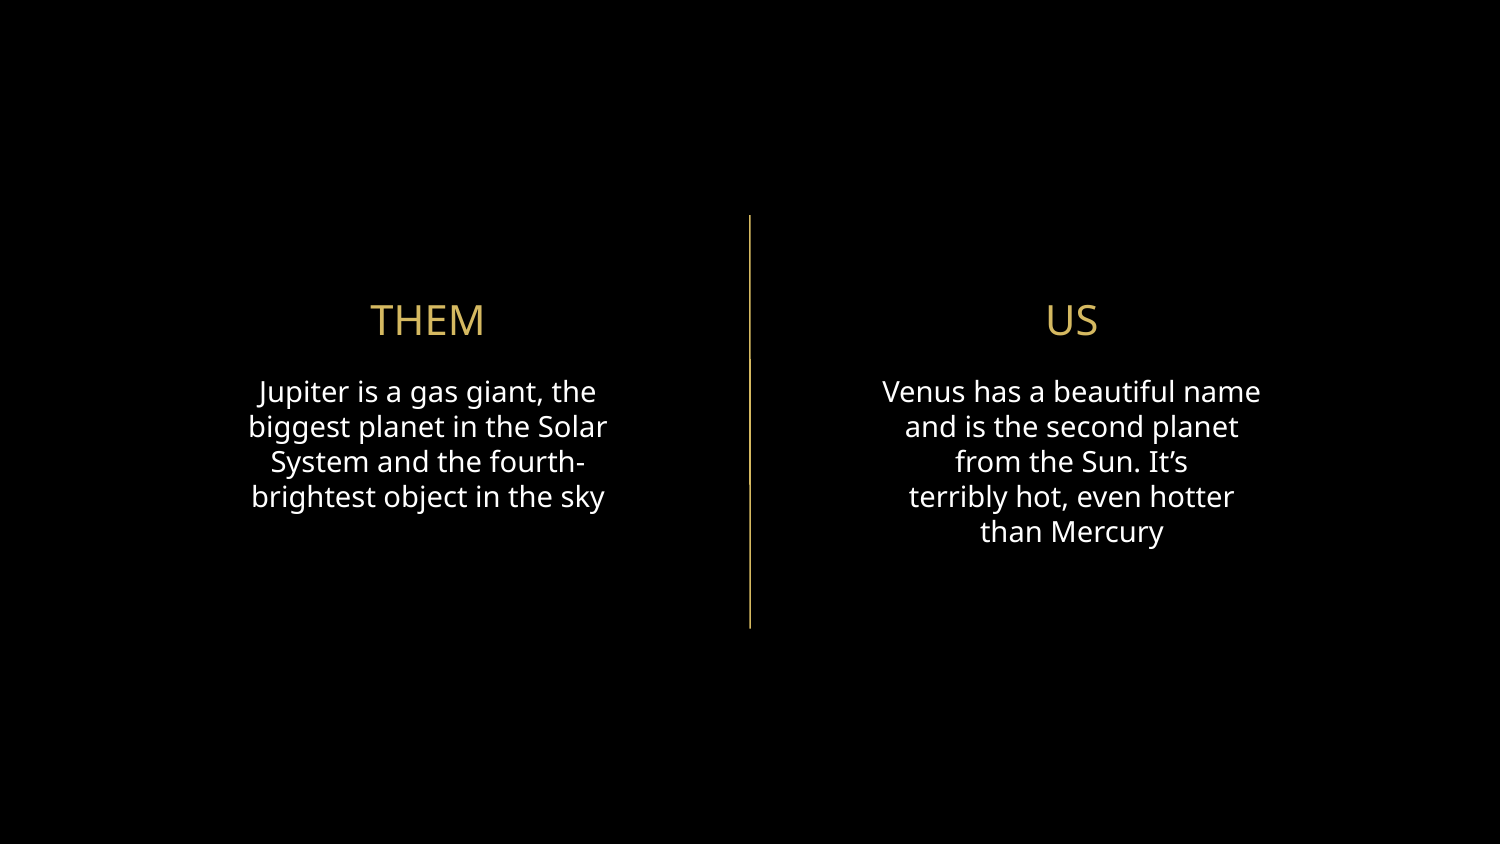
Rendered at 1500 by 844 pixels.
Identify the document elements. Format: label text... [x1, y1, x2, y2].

subtitle Venus has a beautiful name and is the second planet from the Sun. It’s terribly hot, even hotter than Mercury [859, 358, 1284, 569]
title US [873, 275, 1270, 358]
title THEM [230, 275, 627, 358]
subtitle Jupiter is a gas giant, the biggest planet in the Solar System and the fourth-brightest object in the sky [216, 358, 641, 569]
